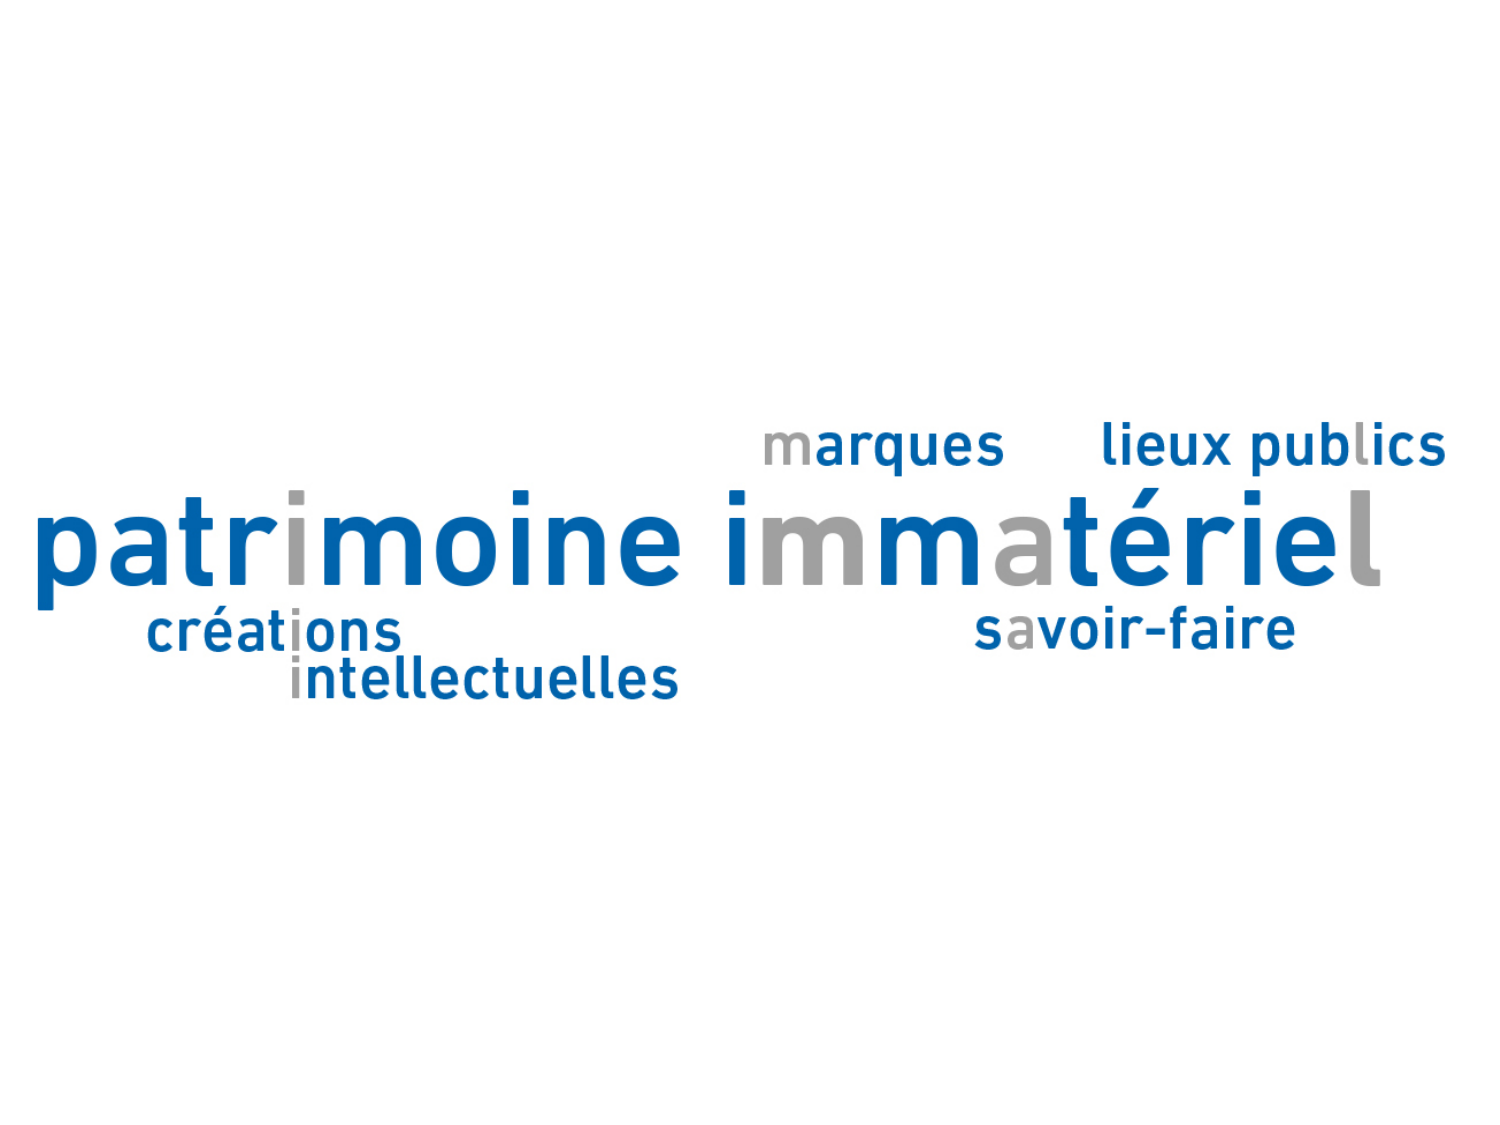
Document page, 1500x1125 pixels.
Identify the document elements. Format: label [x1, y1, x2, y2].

picture [0, 399, 1500, 726]
